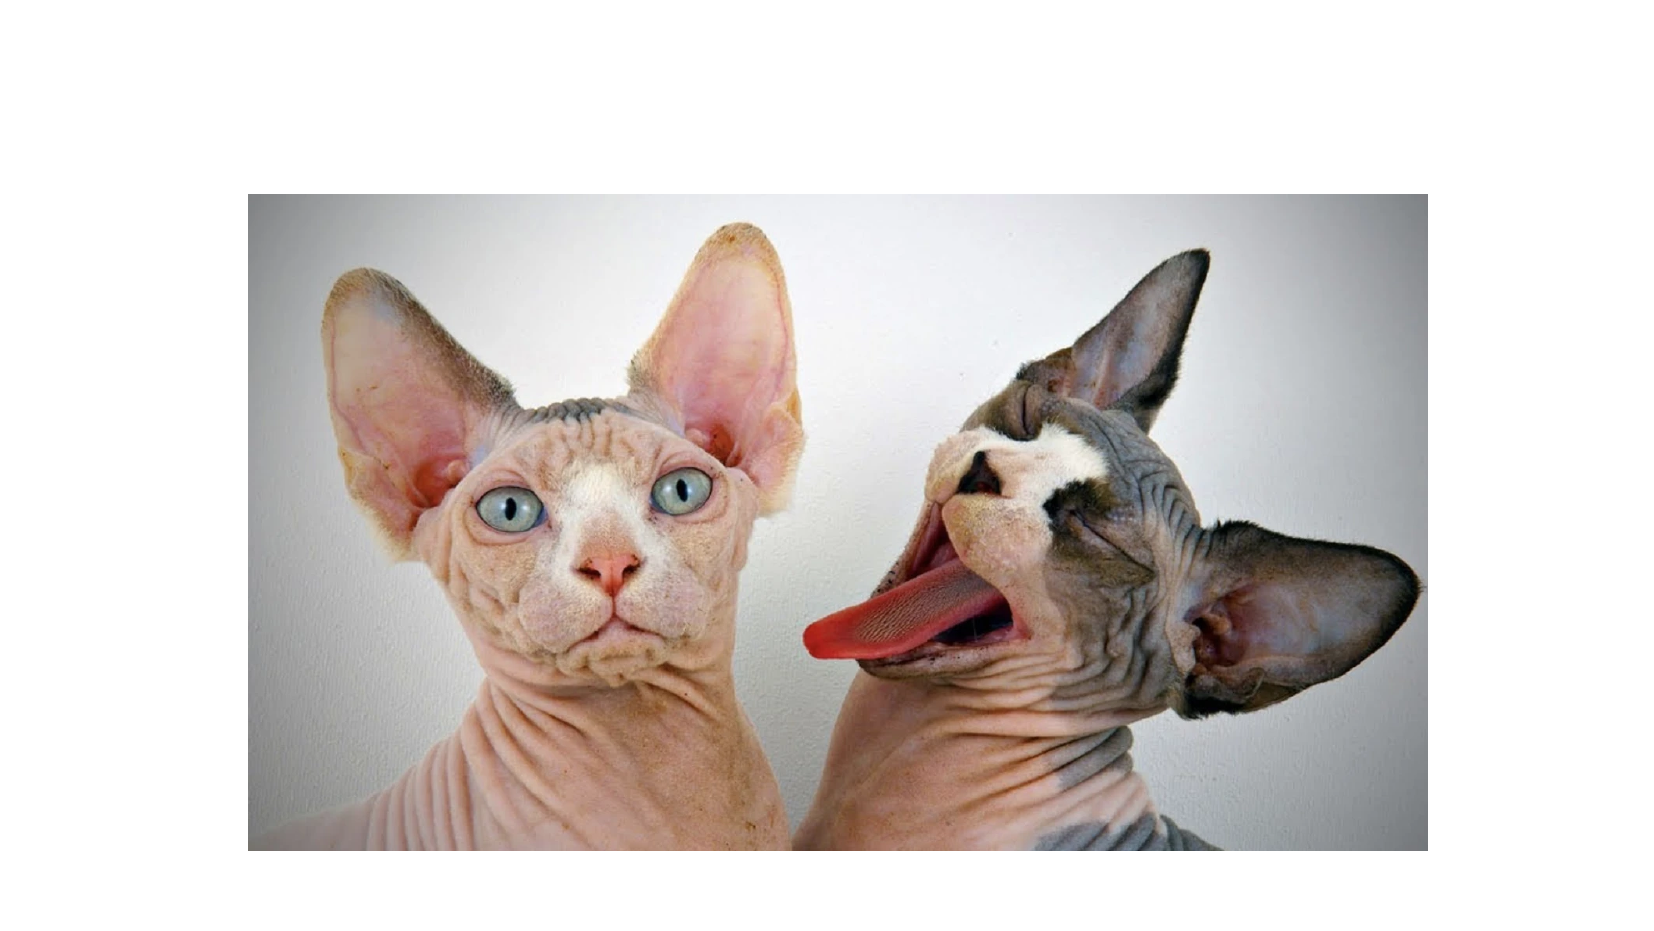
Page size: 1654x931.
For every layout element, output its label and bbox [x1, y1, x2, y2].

picture [248, 194, 1428, 851]
